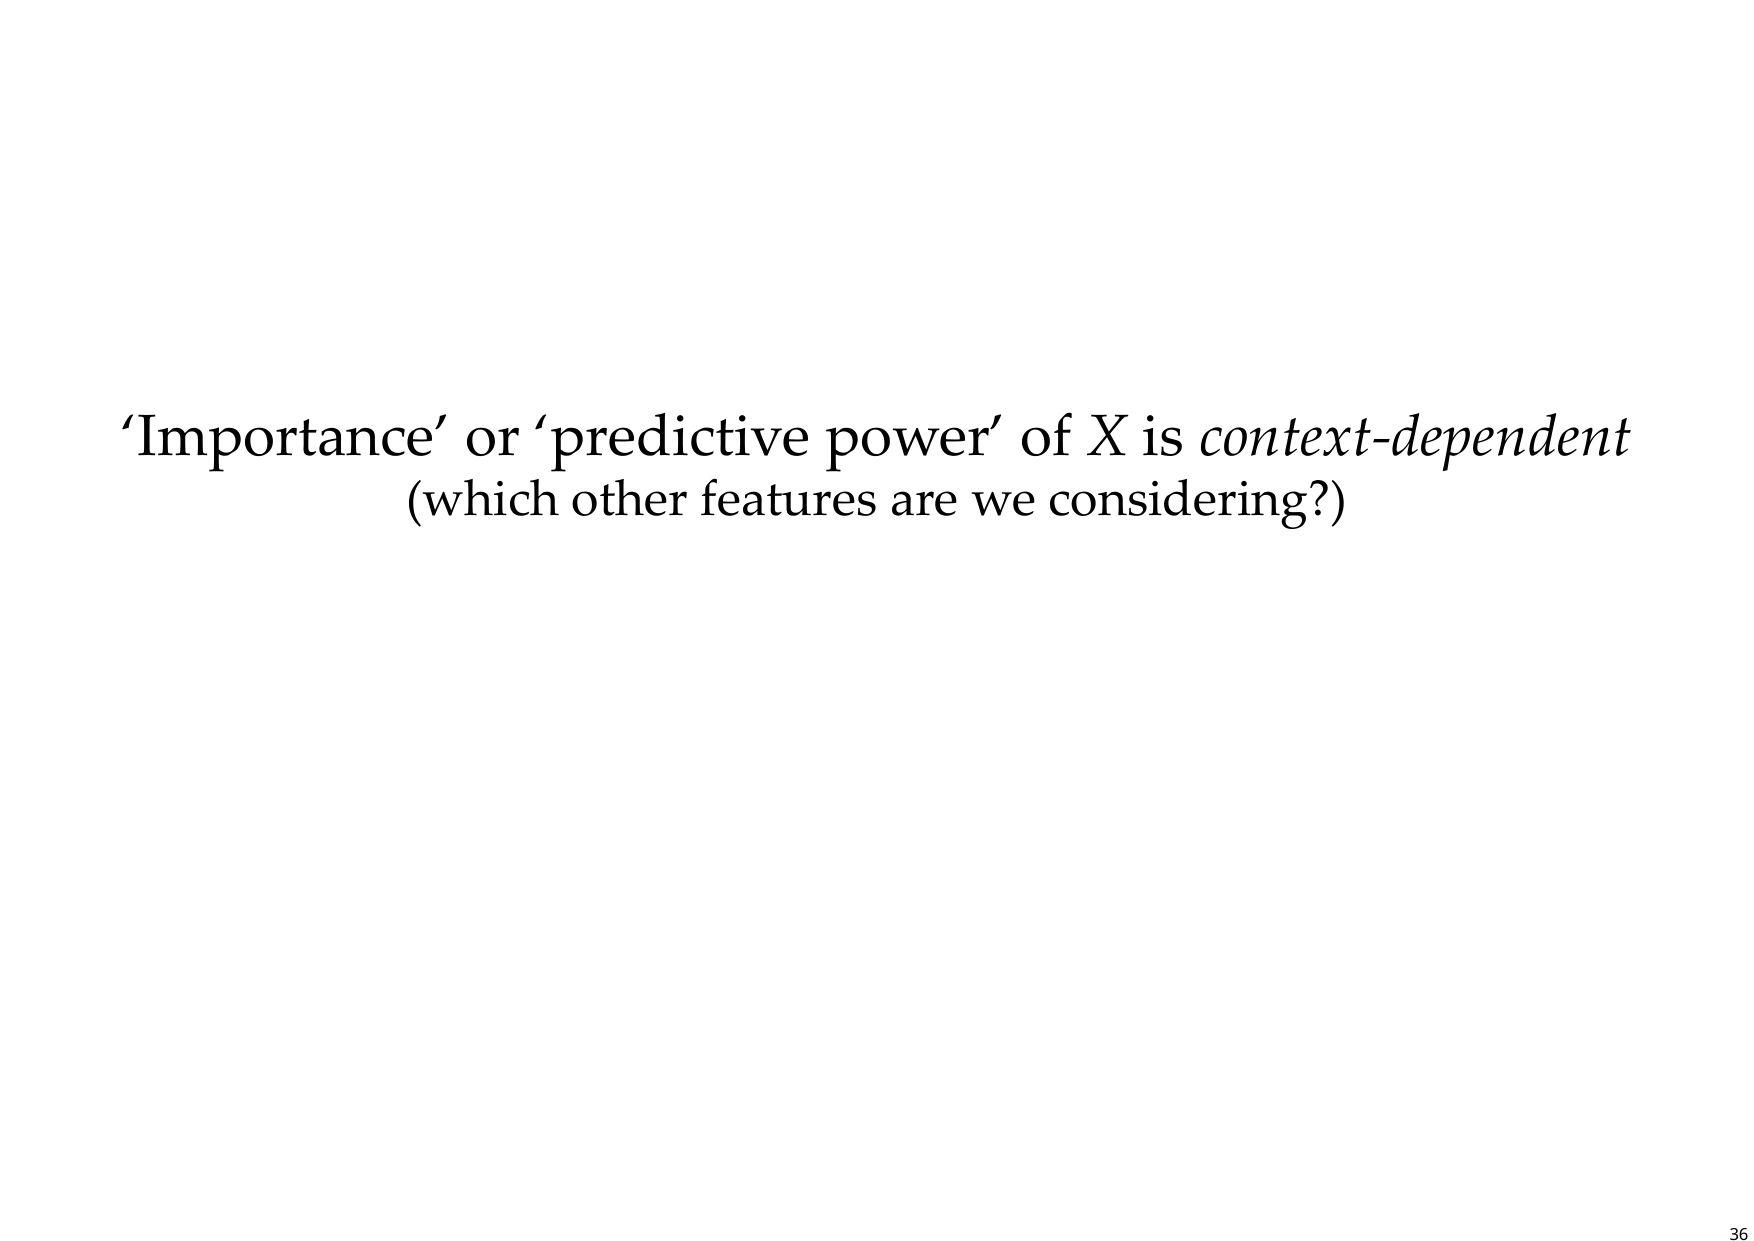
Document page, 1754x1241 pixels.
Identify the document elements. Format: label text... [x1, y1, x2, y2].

text_box ‘Importance’ or ‘predictive power’ of X is context-dependent (which other features are we considering?) [106, 404, 1648, 538]
